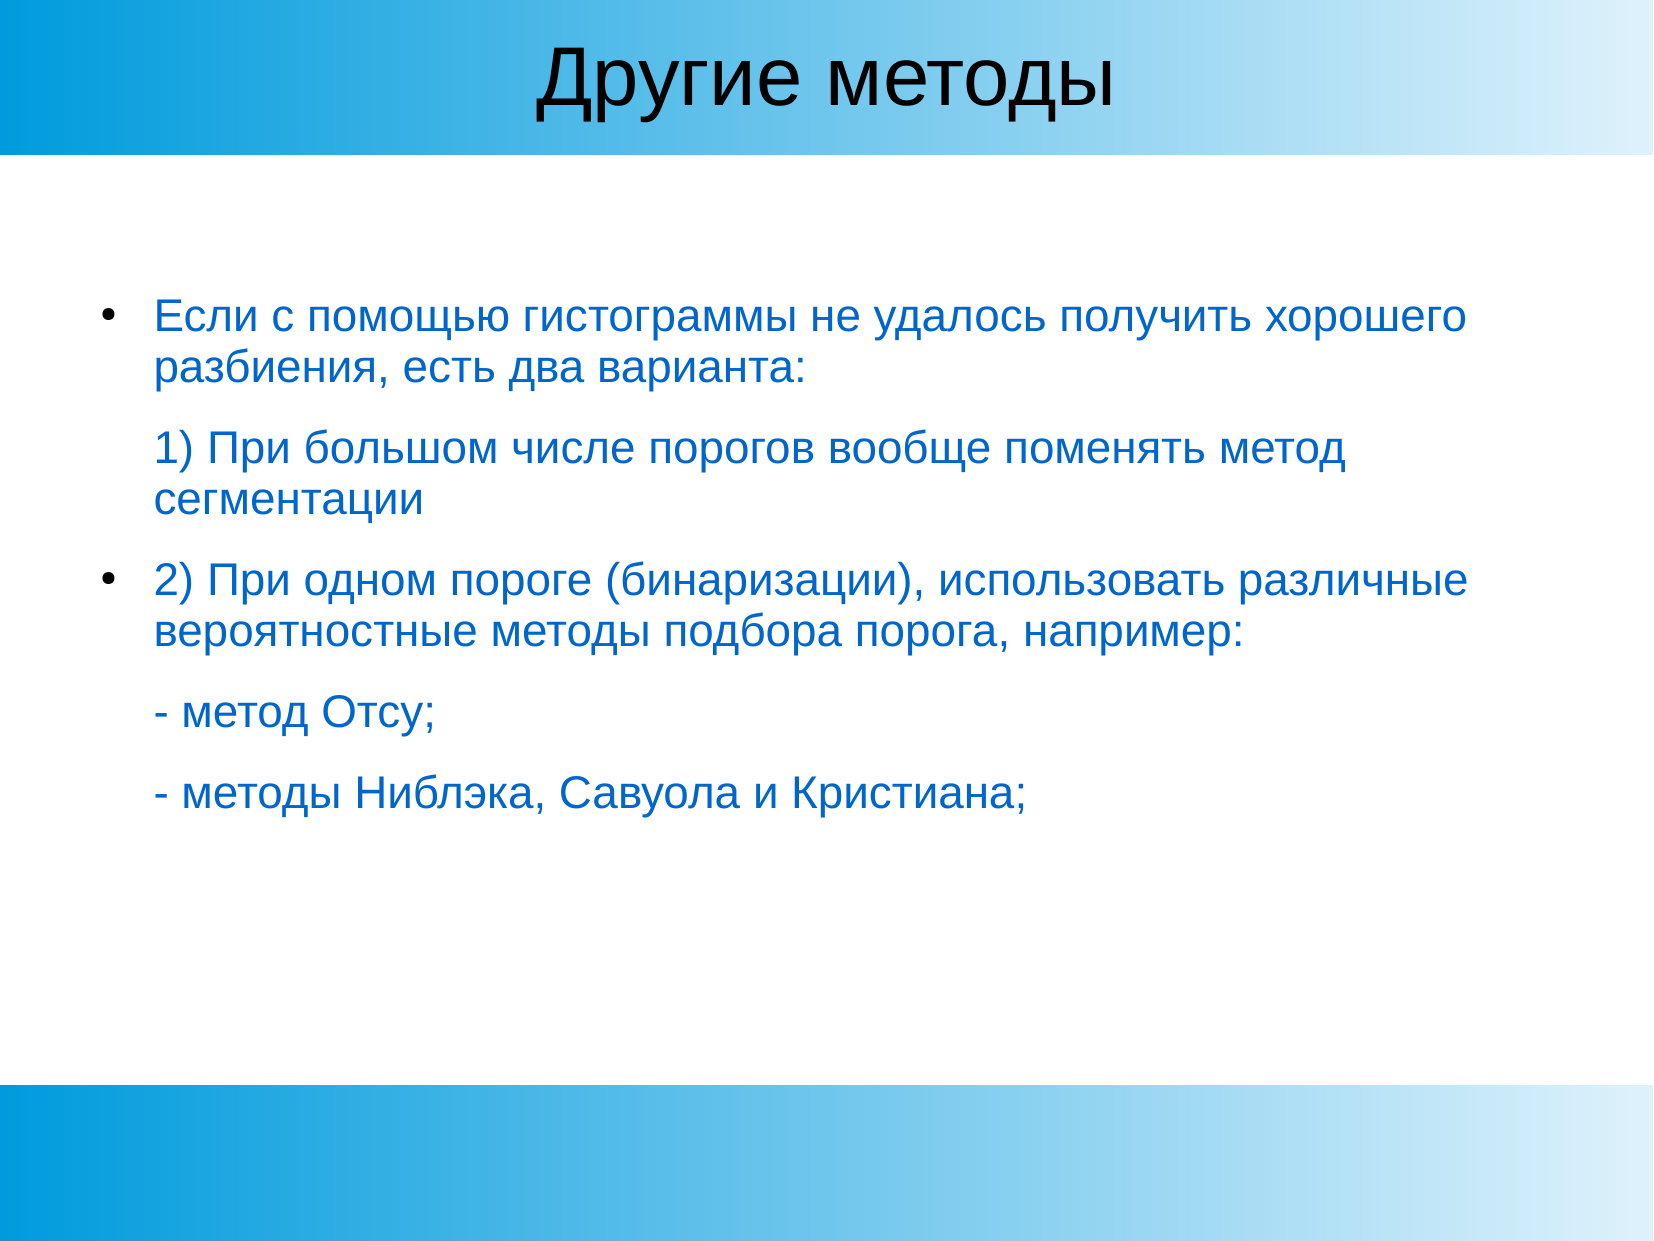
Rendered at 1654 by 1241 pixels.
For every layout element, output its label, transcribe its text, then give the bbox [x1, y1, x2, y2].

title Другие методы [82, 0, 1571, 154]
list Если с помощью гистограммы не удалось получить хорошего разбиения, есть два варианта: 1) При большом числе порогов вообще поменять метод сегментации 2) При одном пороге (бинаризации), использовать различные вероятностные методы подбора порога, например: - метод Отсу; - методы Ниблэка, Савуола и Кристиана; [82, 290, 1571, 1010]
